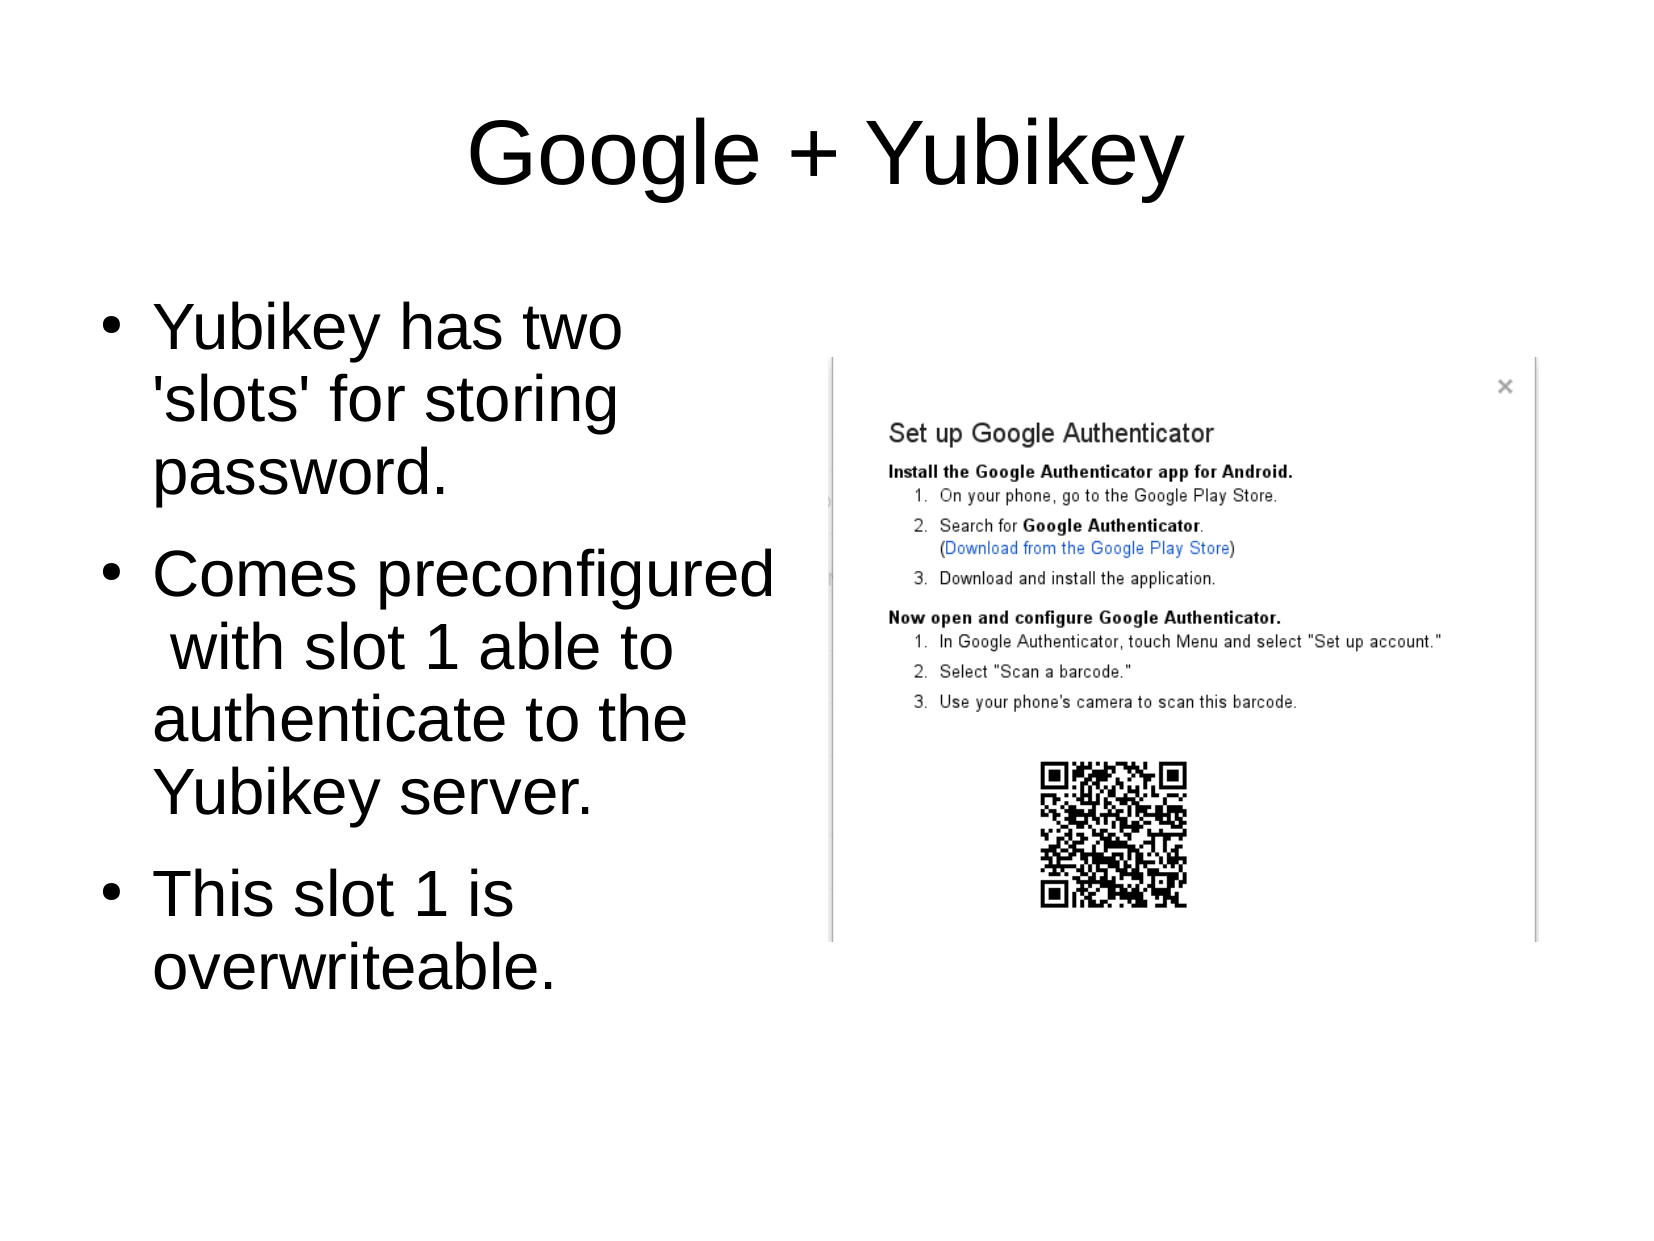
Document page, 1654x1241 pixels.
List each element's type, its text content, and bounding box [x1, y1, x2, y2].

picture [828, 357, 1539, 942]
list Yubikey has two 'slots' for storing password. Comes preconfigured with slot 1 able to authenticate to the Yubikey server. This slot 1 is overwriteable. [82, 290, 793, 1010]
title Google + Yubikey [82, 49, 1571, 257]
